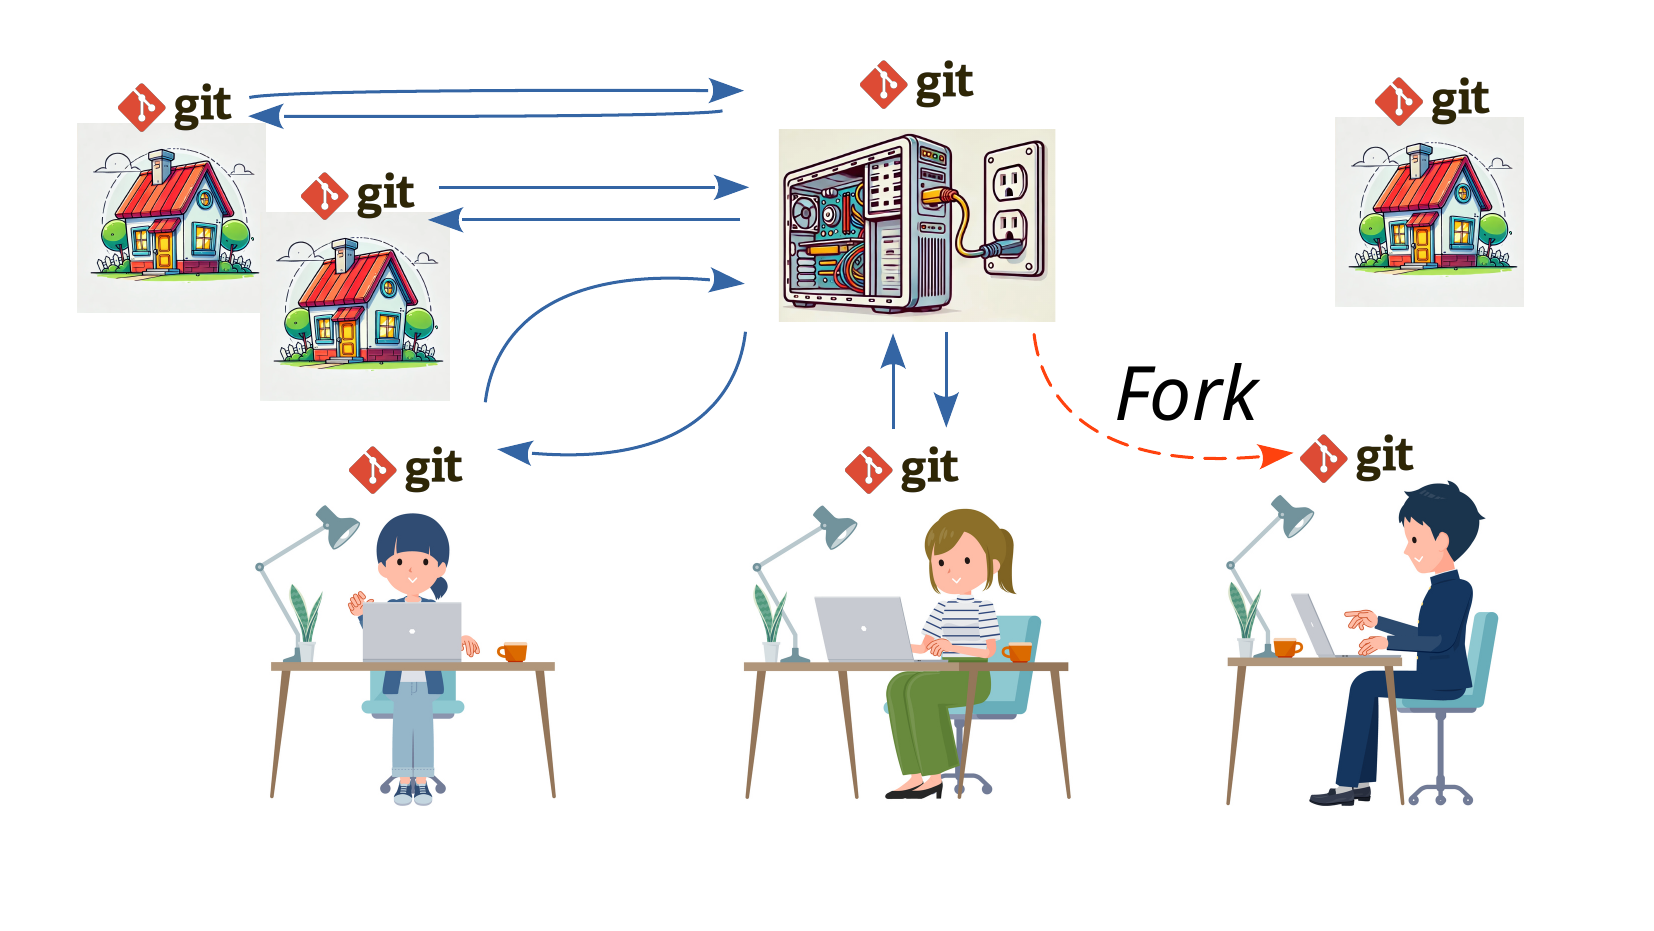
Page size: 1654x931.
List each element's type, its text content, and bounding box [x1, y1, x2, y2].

picture [1335, 77, 1524, 307]
picture [1182, 433, 1515, 830]
picture [77, 83, 450, 401]
text_box Fork [1062, 332, 1312, 429]
picture [695, 446, 1105, 832]
picture [778, 129, 1056, 322]
picture [161, 446, 628, 868]
picture [860, 60, 974, 109]
